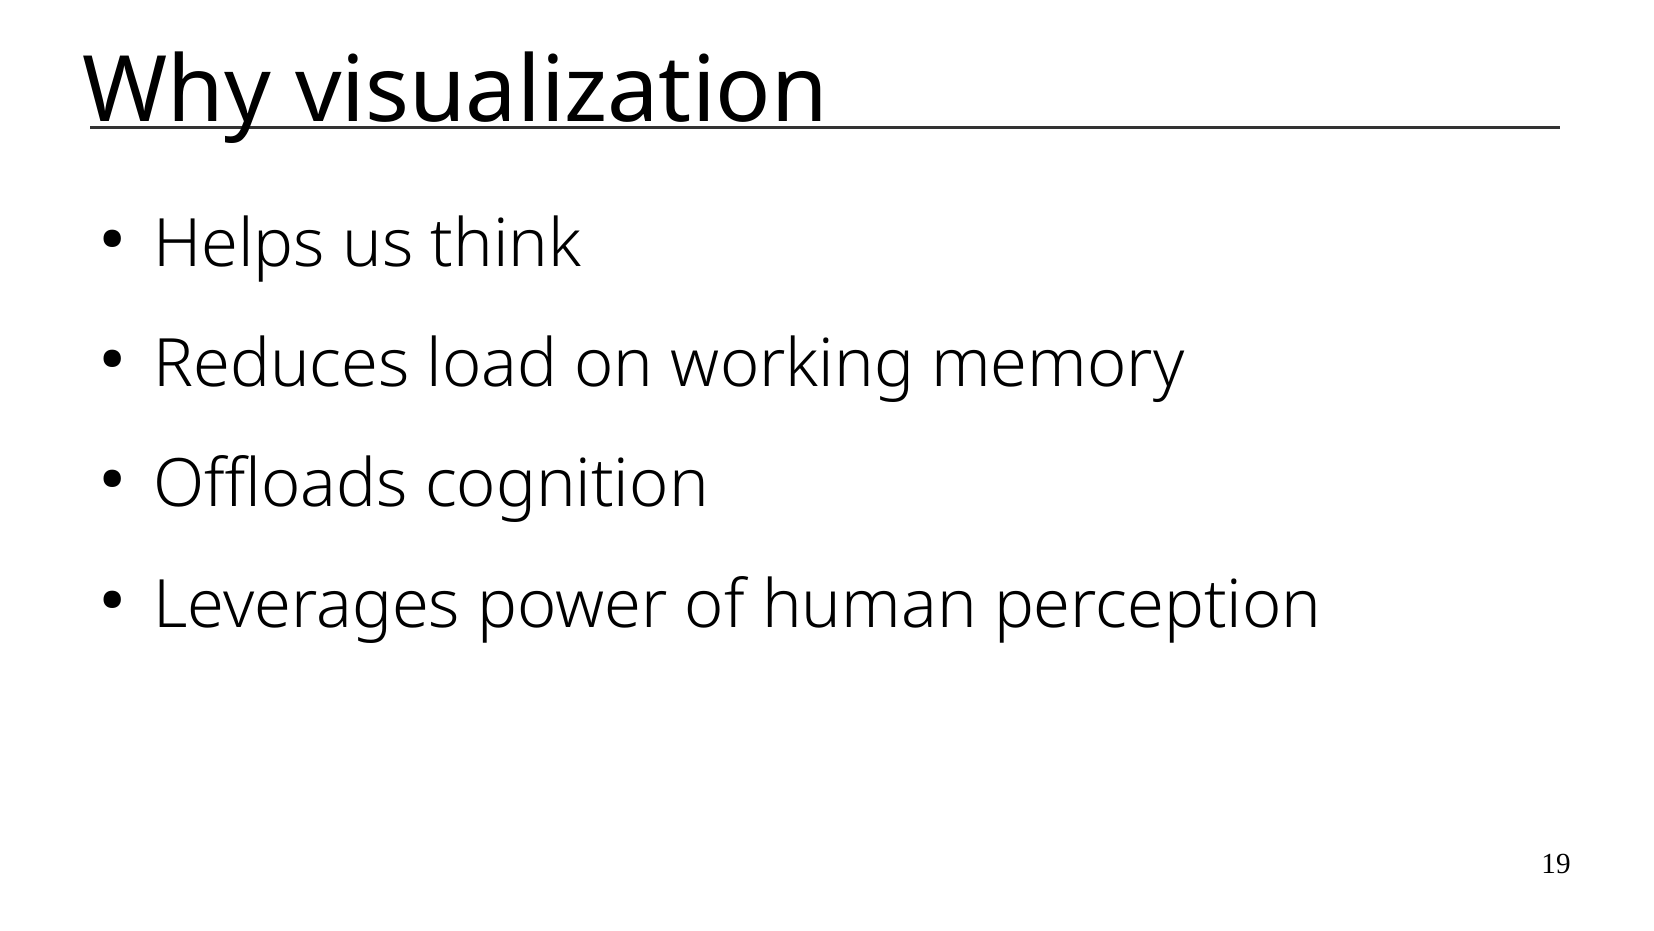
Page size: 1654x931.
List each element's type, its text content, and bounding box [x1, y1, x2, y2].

title Why visualization [82, 32, 1571, 140]
list Helps us think Reduces load on working memory Offloads cognition Leverages power of human perception [82, 195, 1571, 811]
